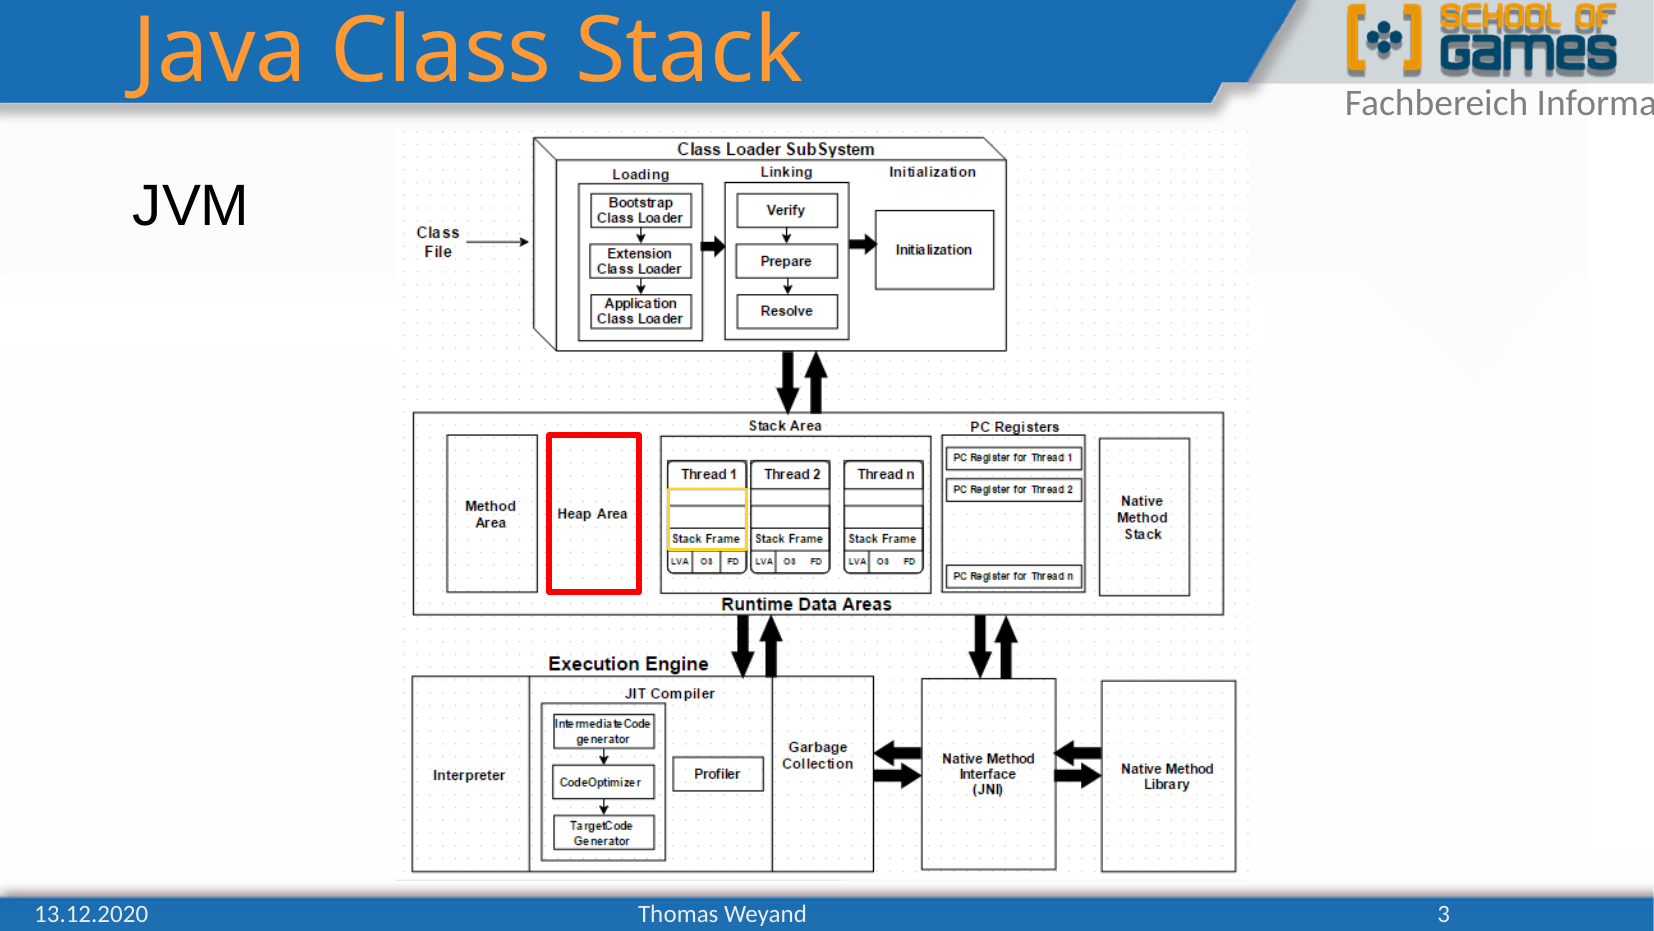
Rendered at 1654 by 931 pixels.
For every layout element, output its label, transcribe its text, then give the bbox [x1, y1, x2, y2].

picture [395, 131, 1250, 882]
text_box <Foliennummer> [1132, 888, 1465, 931]
text_box JVM [118, 165, 447, 246]
picture [1274, 0, 1654, 191]
picture [1644, 107, 1651, 113]
text_box Thomas Weyand [449, 888, 997, 931]
text_box 13.12.2020 [19, 888, 352, 931]
text_box Java Class Stack [118, 0, 1145, 142]
